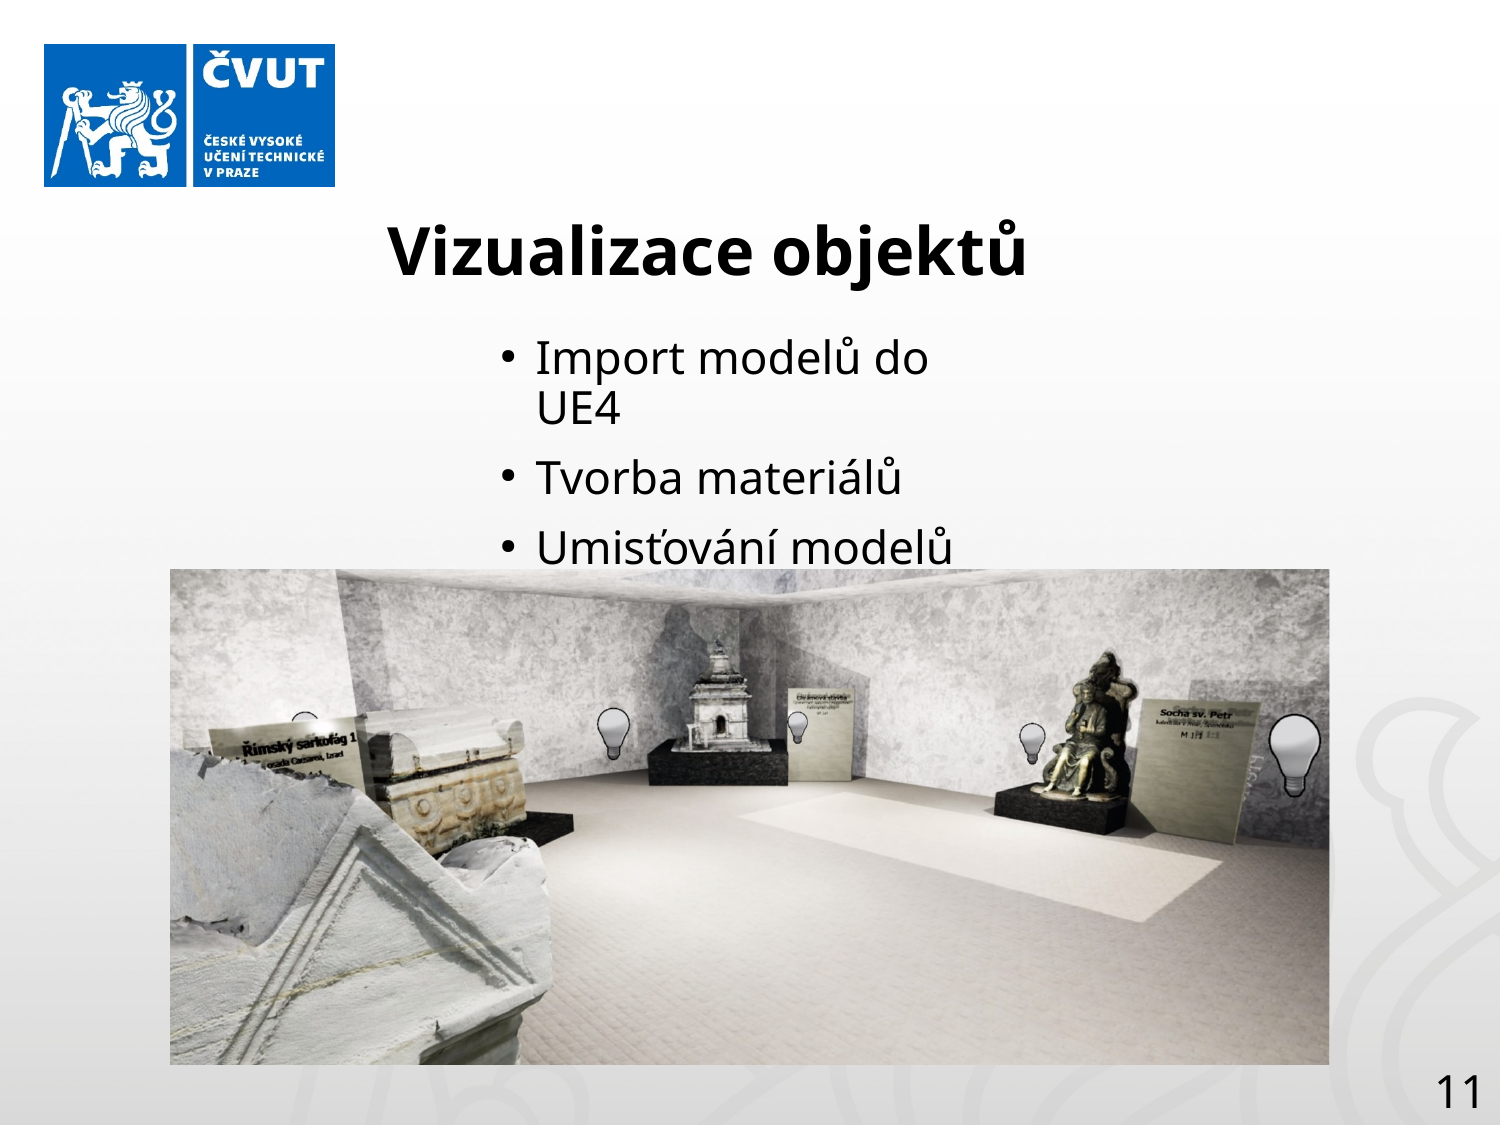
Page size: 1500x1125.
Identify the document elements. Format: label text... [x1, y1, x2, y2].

text_box 11 [1419, 1055, 1500, 1125]
picture [0, 0, 1500, 1125]
subtitle Import modelů do UE4 Tvorba materiálů Umisťování modelů [500, 335, 1000, 526]
title Vizualizace objektů [372, 210, 1128, 300]
